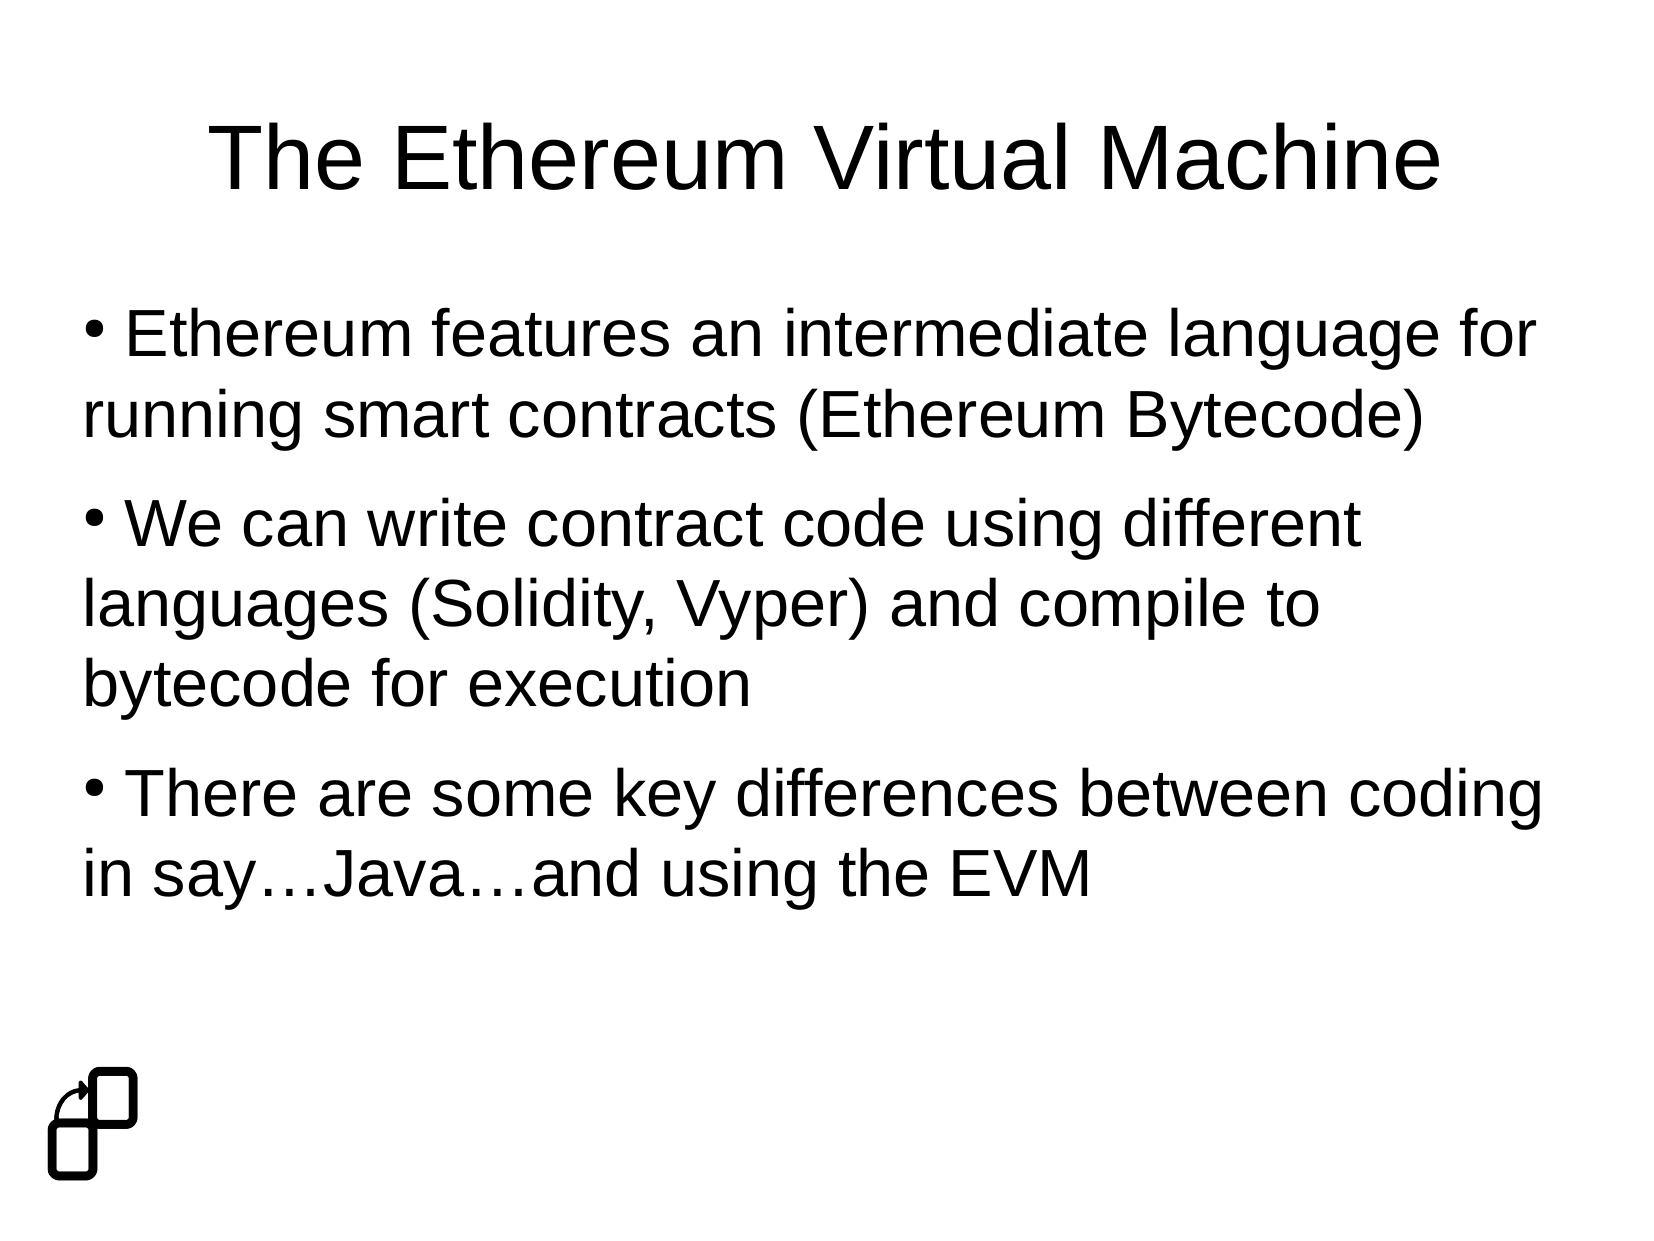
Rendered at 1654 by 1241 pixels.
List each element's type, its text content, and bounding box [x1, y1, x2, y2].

title The Ethereum Virtual Machine [82, 97, 1571, 209]
picture [30, 1062, 153, 1186]
list Ethereum features an intermediate language for running smart contracts (Ethereum Bytecode) We can write contract code using different languages (Solidity, Vyper) and compile to bytecode for execution There are some key differences between coding in say…Java…and using the EVM [82, 290, 1571, 1010]
